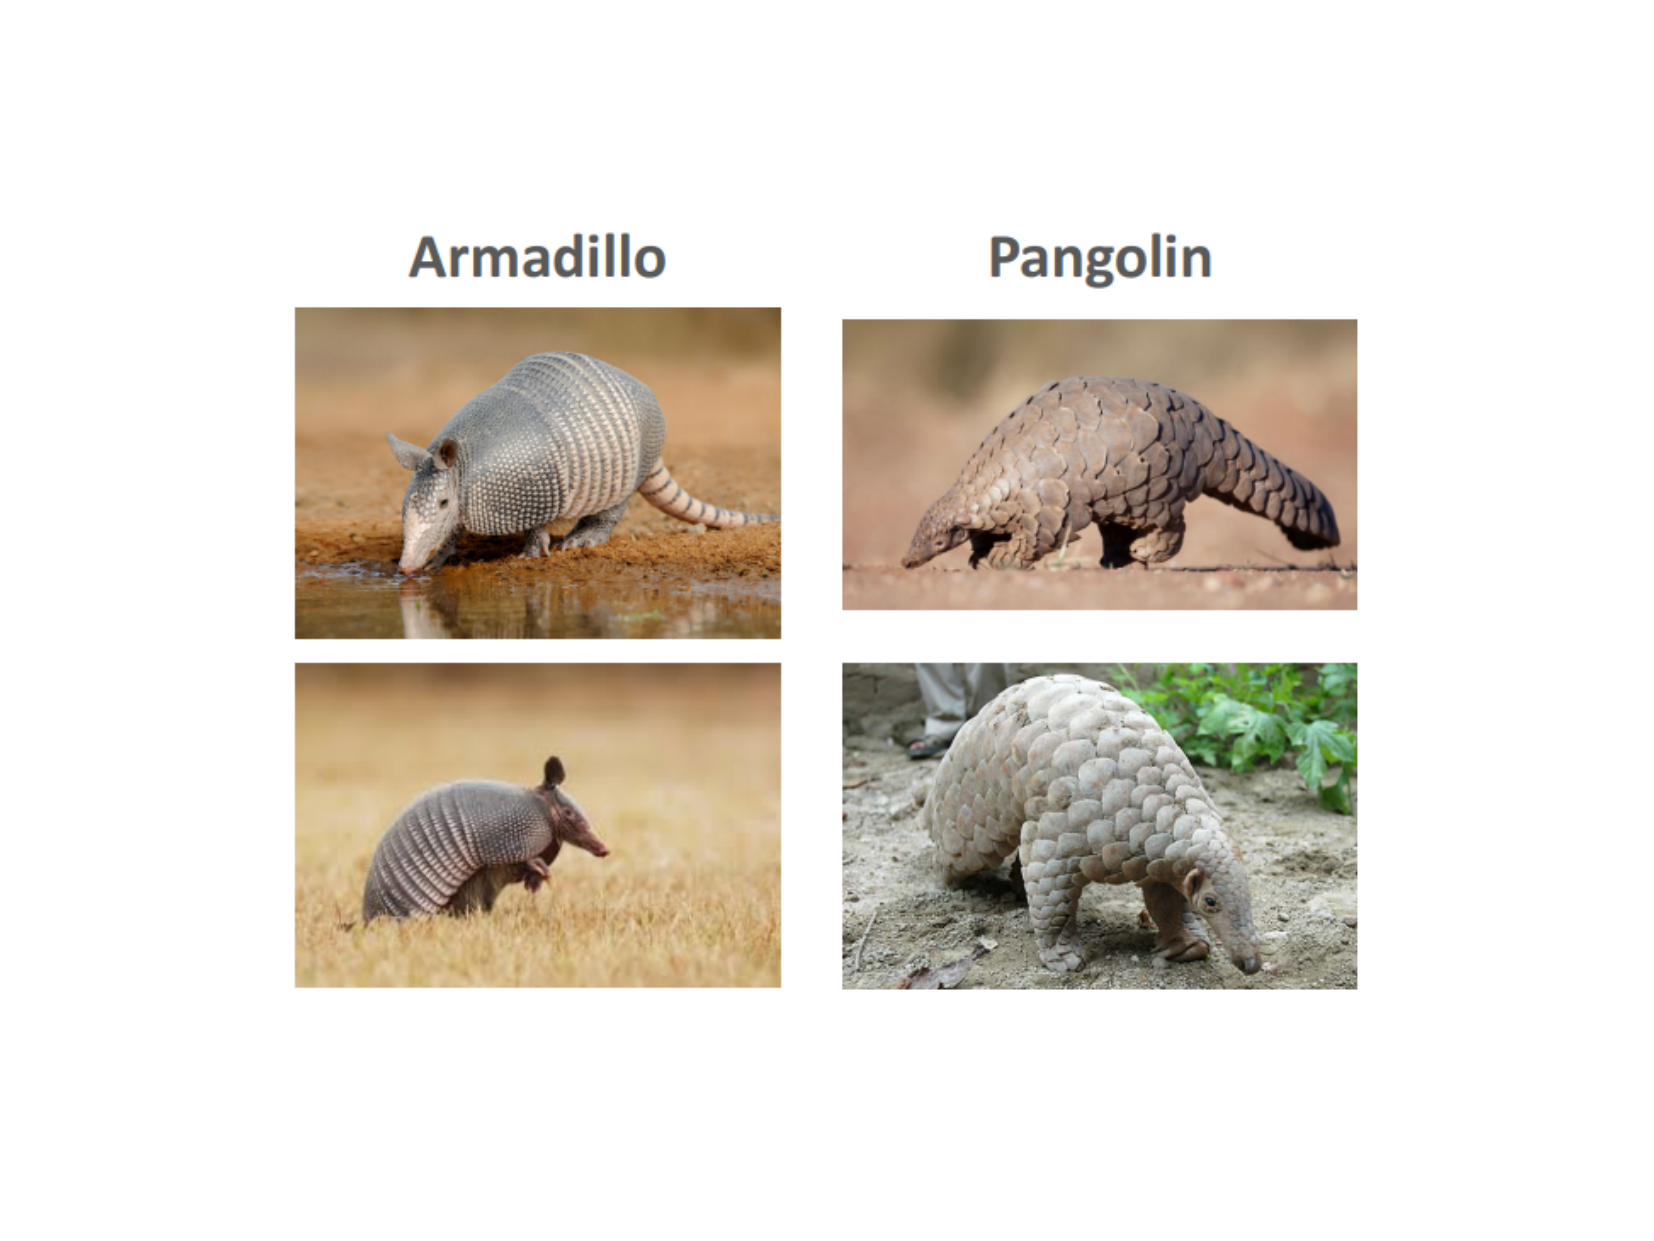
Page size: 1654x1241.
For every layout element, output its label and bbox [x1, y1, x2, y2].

picture [263, 209, 1390, 1029]
